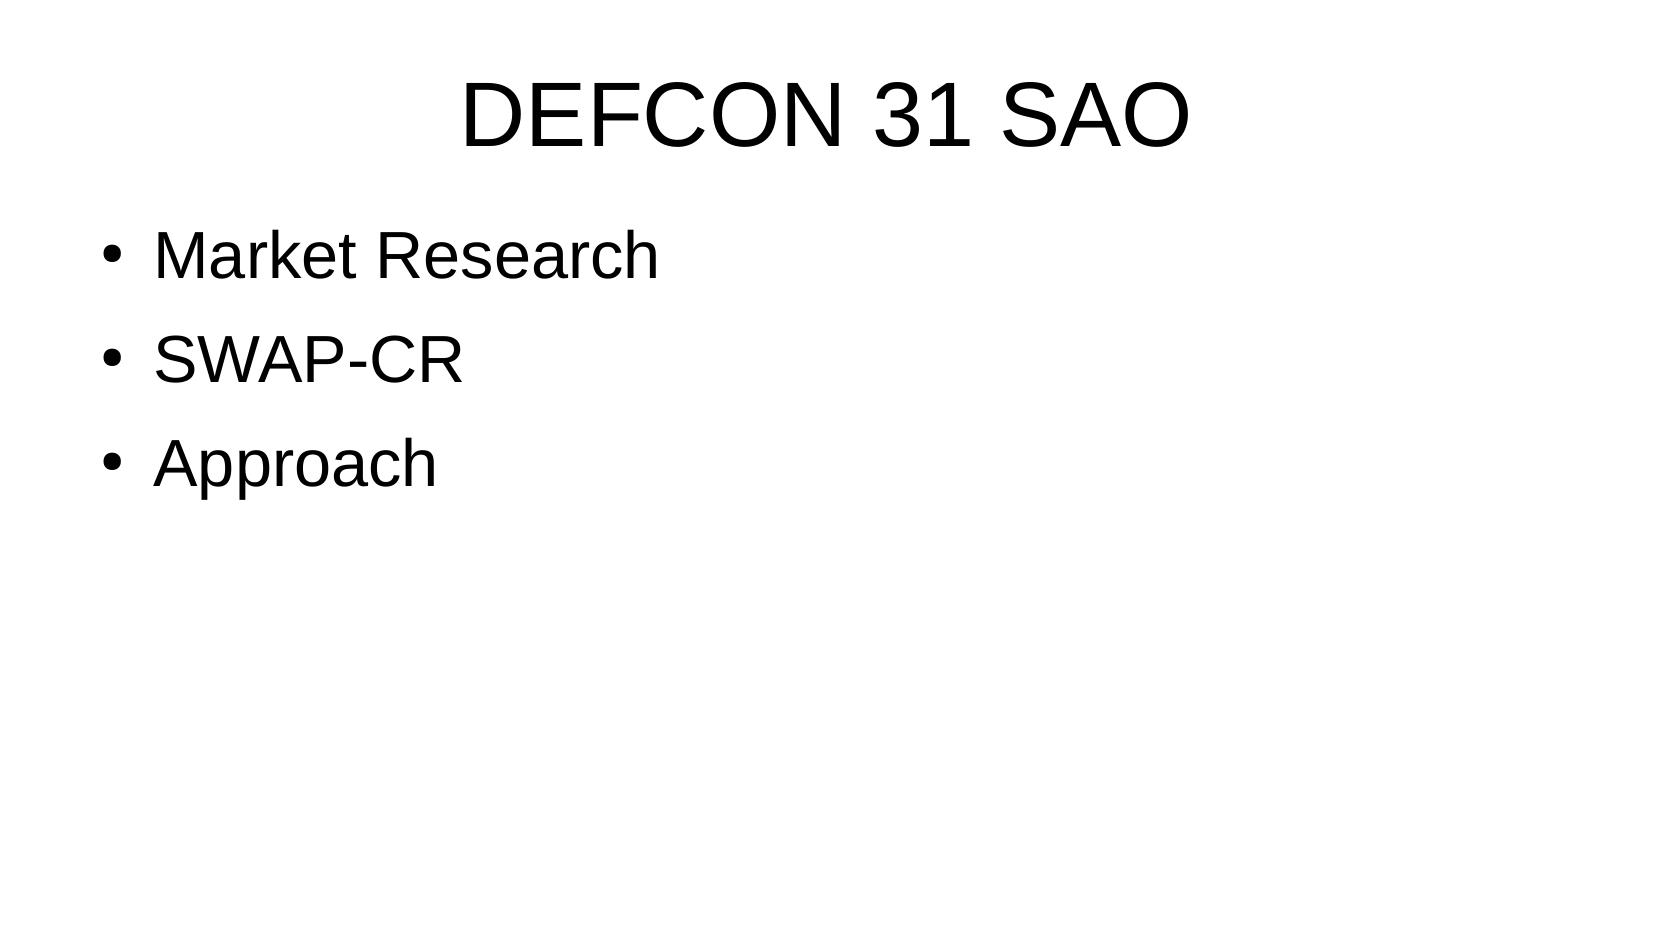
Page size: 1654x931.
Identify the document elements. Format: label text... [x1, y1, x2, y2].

title DEFCON 31 SAO [82, 37, 1571, 193]
list Market Research SWAP-CR Approach [82, 217, 1571, 758]
